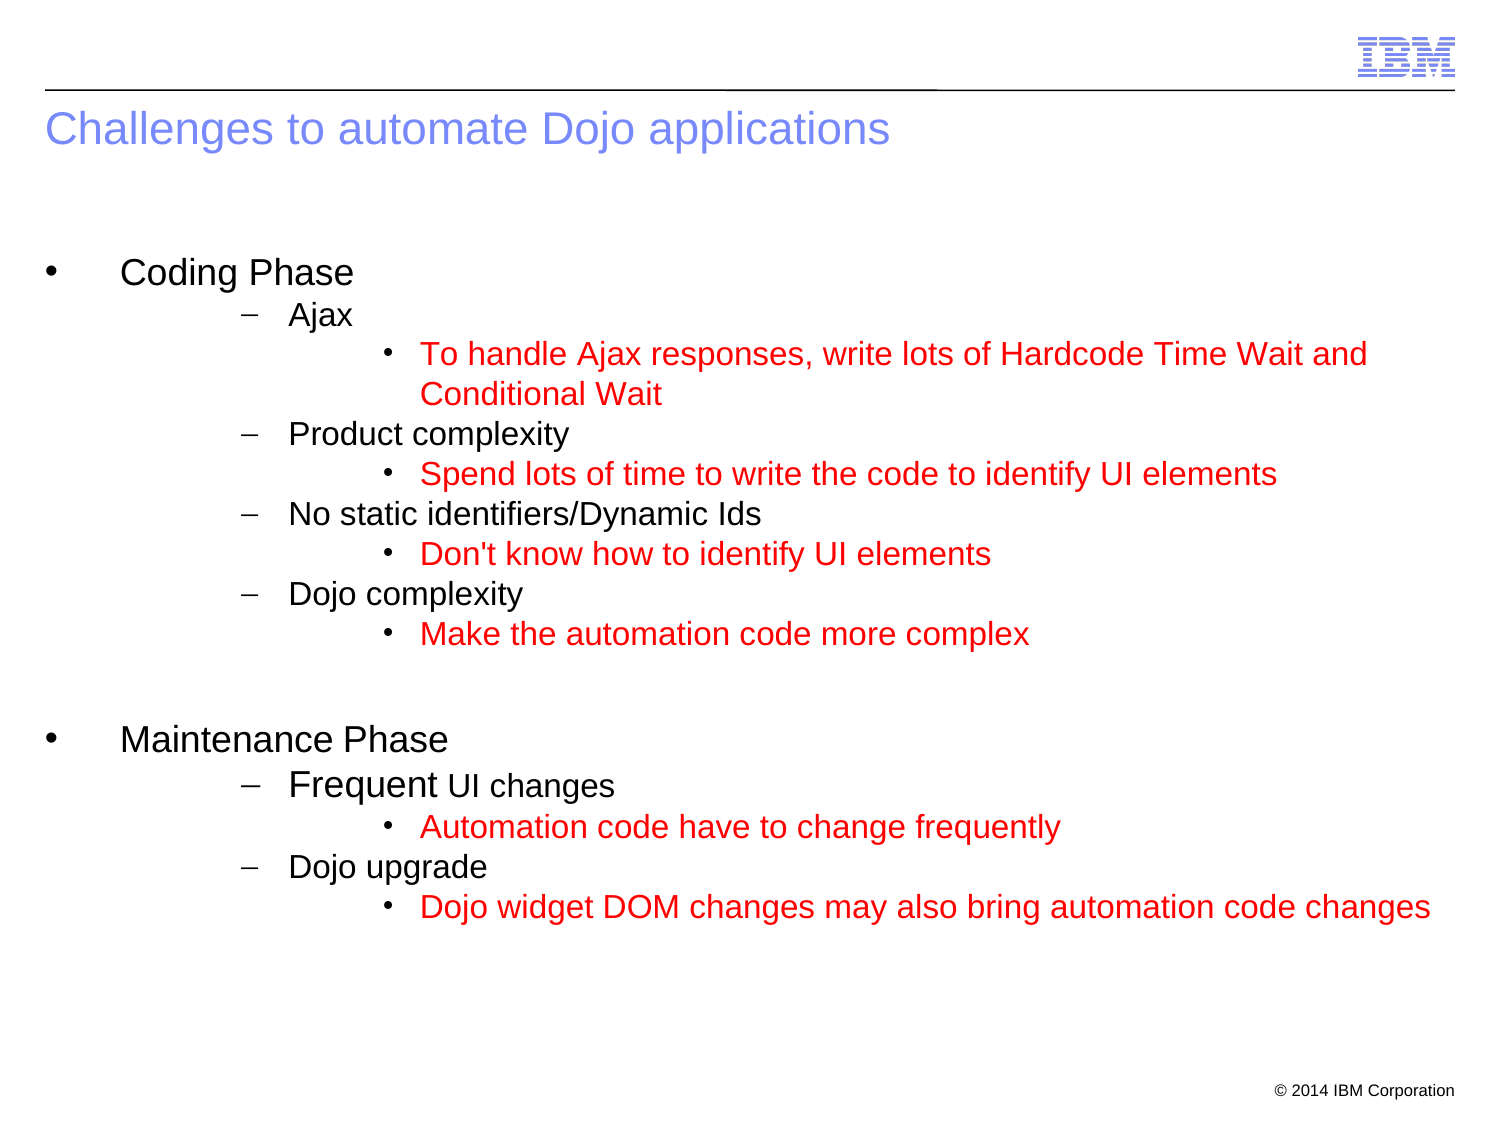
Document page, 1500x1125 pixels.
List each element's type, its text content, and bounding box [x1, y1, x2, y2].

list Coding Phase Ajax To handle Ajax responses, write lots of Hardcode Time Wait and Conditional Wait Product complexity Spend lots of time to write the code to identify UI elements No static identifiers/Dynamic Ids Don't know how to identify UI elements Dojo complexity Make the automation code more complex Maintenance Phase Frequent UI changes Automation code have to change frequently Dojo upgrade Dojo widget DOM changes may also bring automation code changes [29, 239, 1454, 961]
title Challenges to automate Dojo applications [29, 97, 1454, 202]
picture [1358, 37, 1455, 77]
